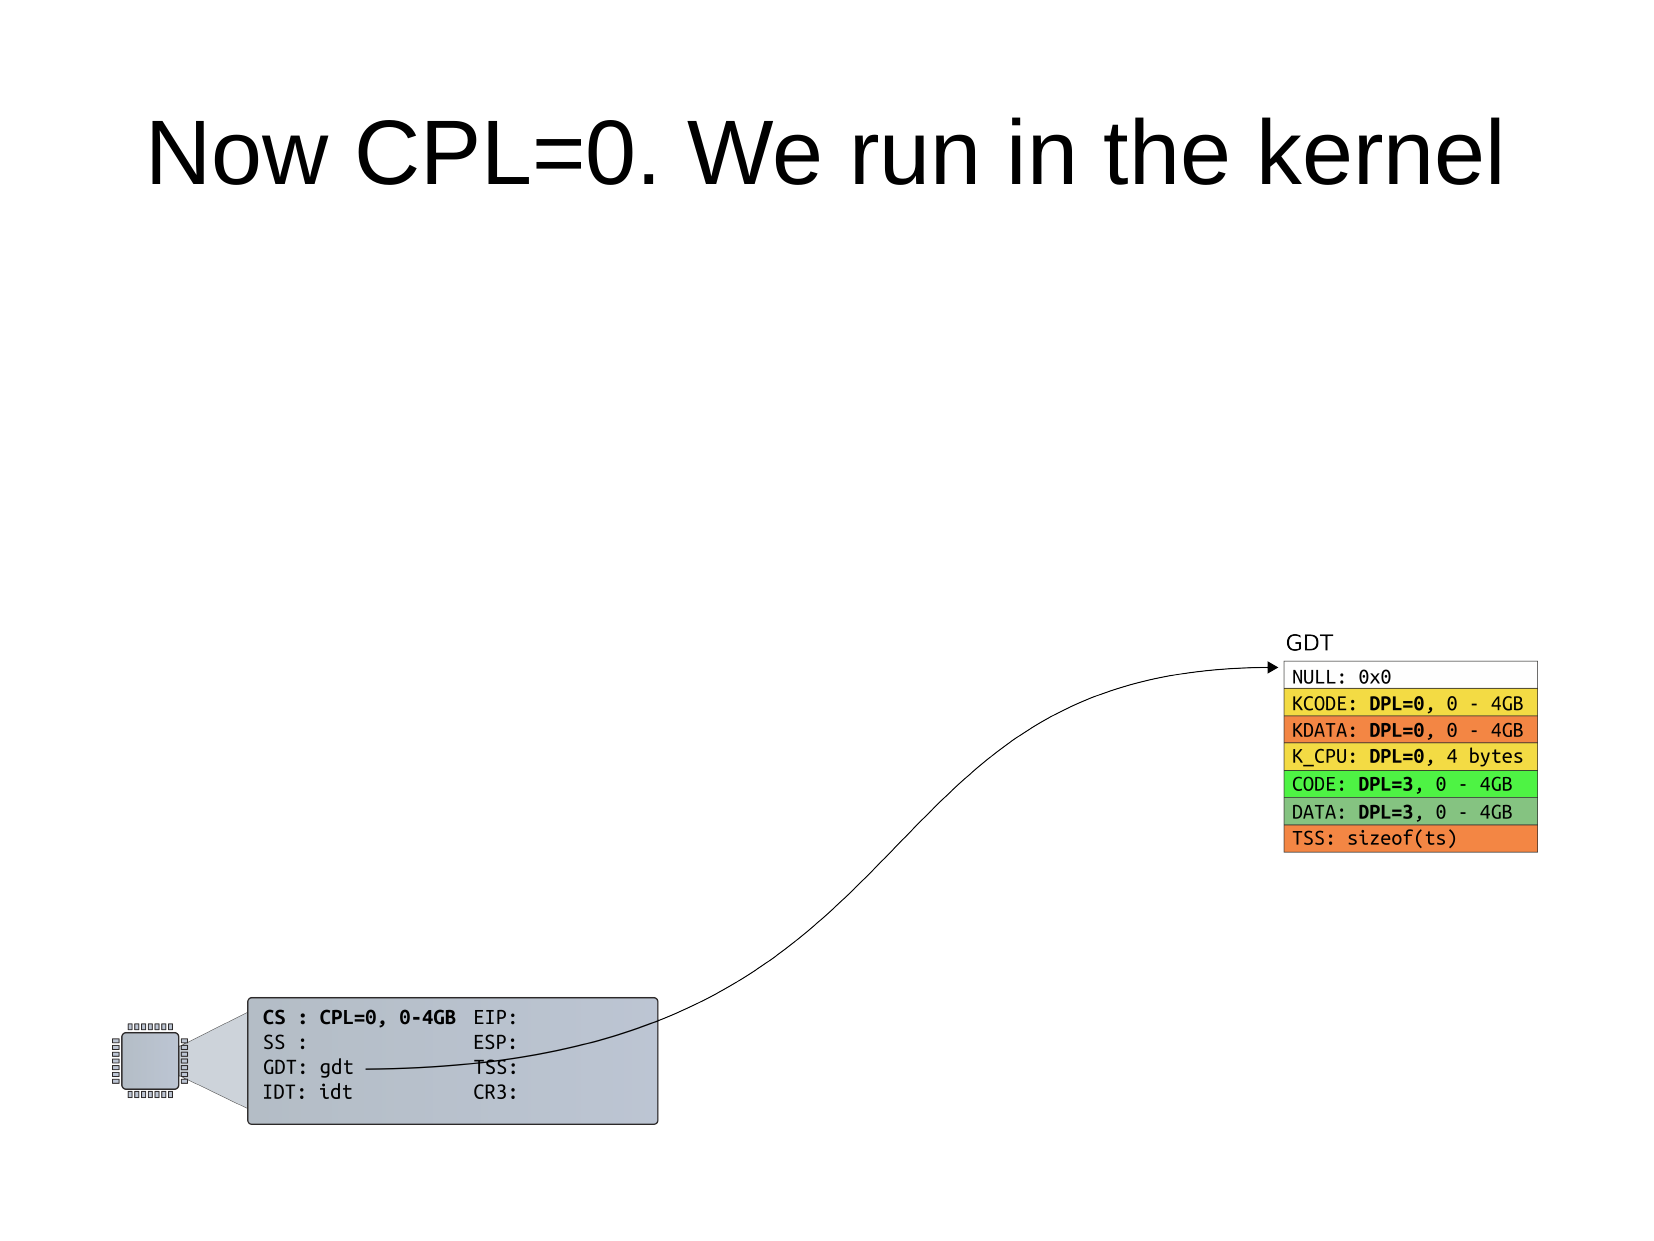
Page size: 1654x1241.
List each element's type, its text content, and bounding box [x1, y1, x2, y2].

title Now CPL=0. We run in the kernel [82, 49, 1571, 257]
picture [112, 634, 1538, 1126]
